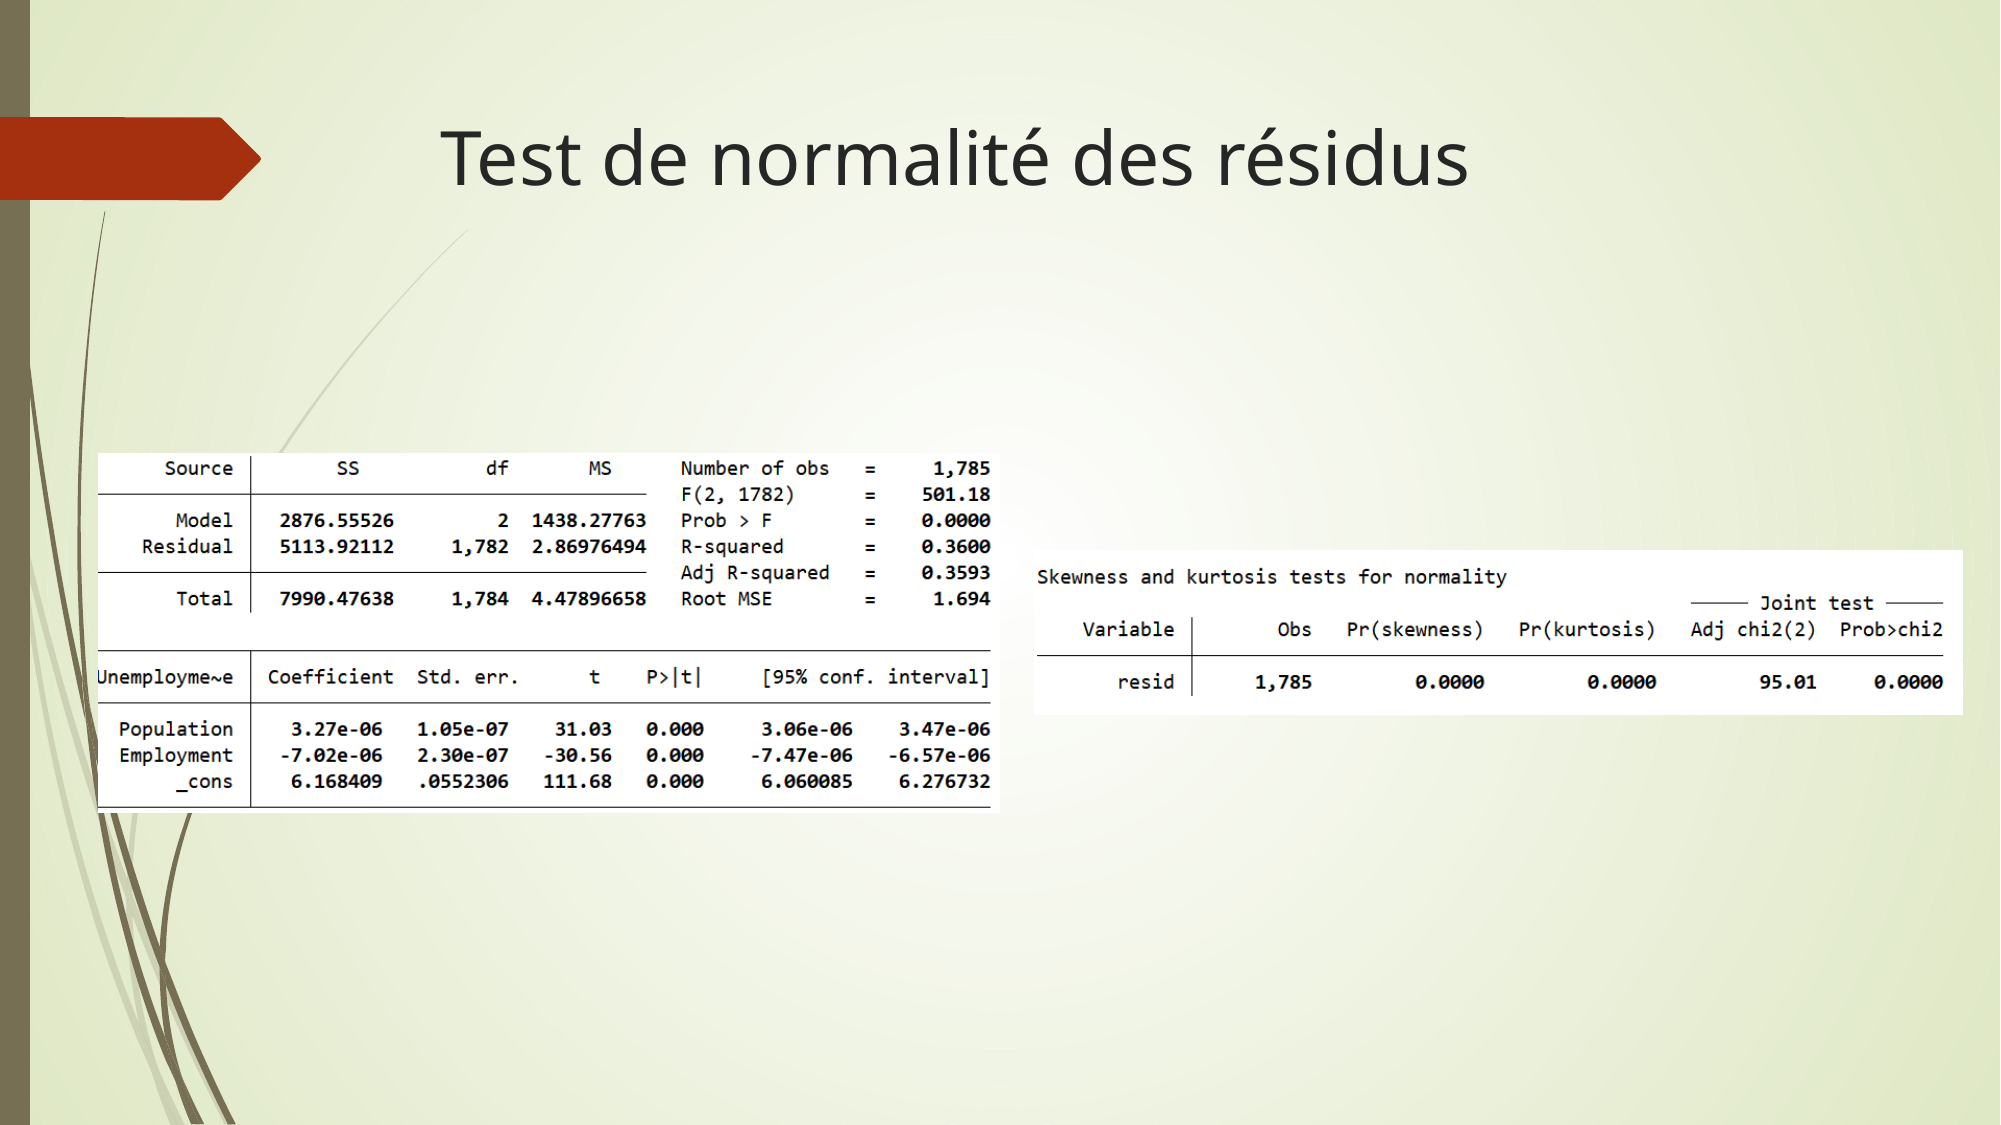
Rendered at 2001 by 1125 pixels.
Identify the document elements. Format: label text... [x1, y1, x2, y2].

picture [1034, 551, 1963, 715]
picture [98, 453, 1000, 813]
title Test de normalité des résidus [425, 102, 1888, 313]
